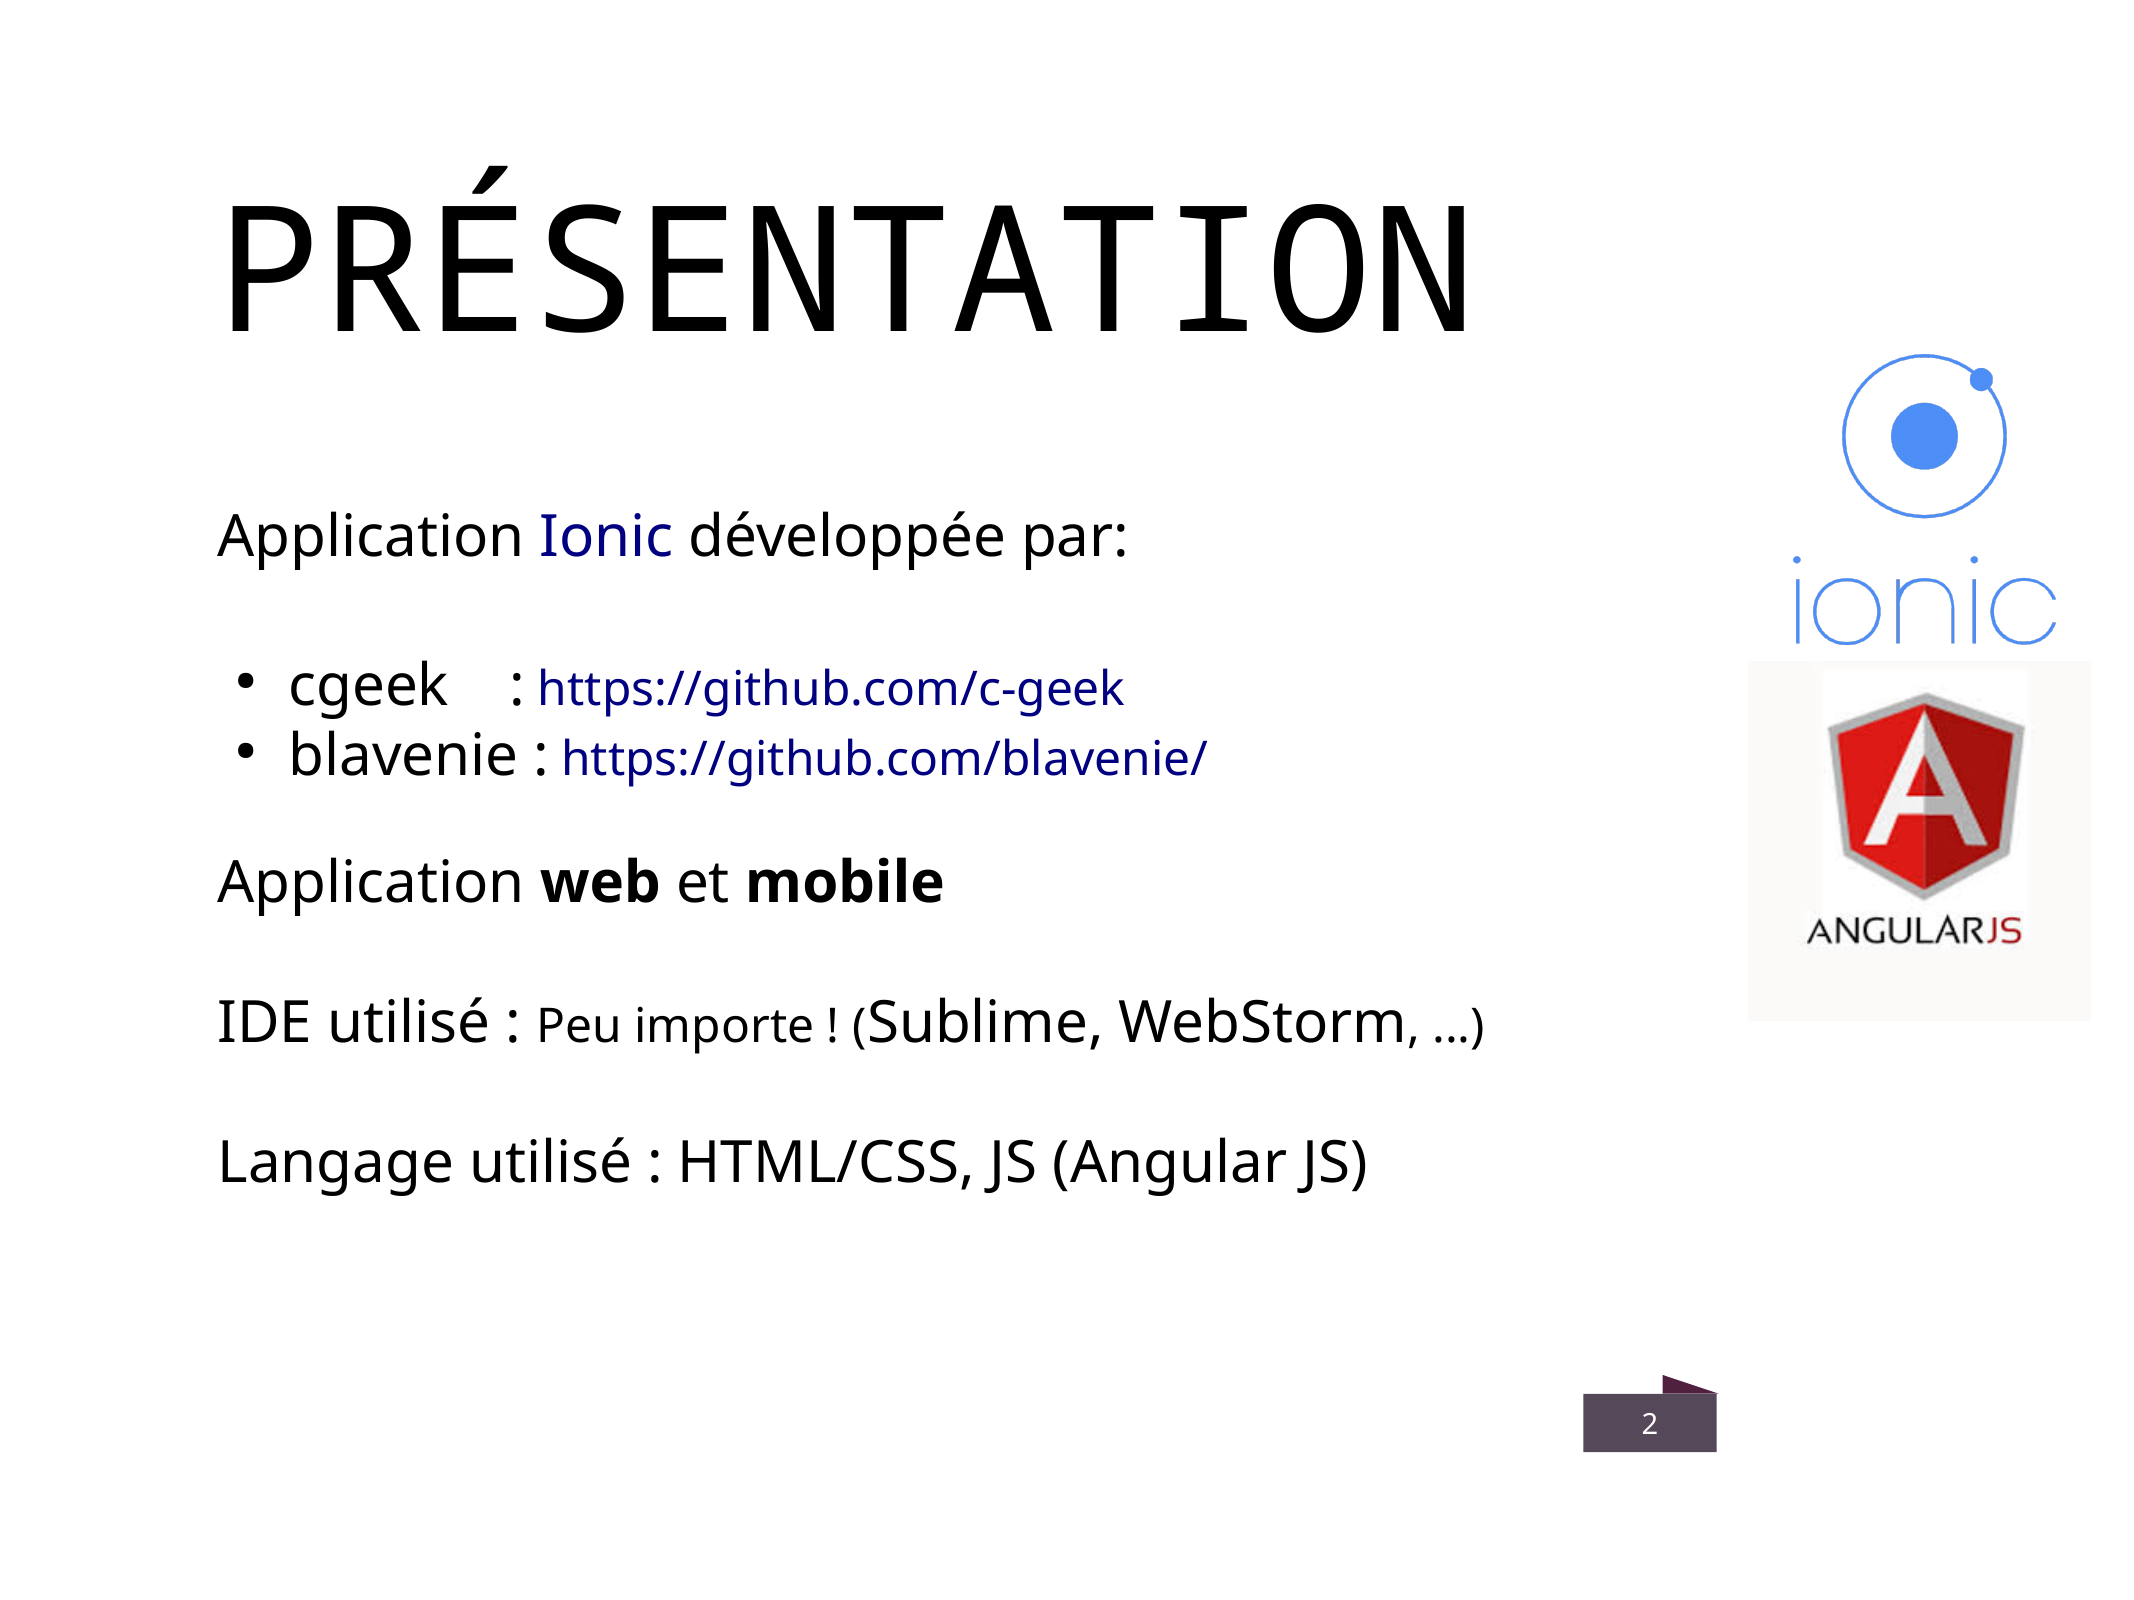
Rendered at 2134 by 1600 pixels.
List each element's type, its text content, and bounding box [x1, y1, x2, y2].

picture [1793, 354, 2056, 645]
title Présentation [208, 120, 1925, 403]
list 2 [1583, 1393, 1717, 1453]
list Application Ionic développée par: cgeek : https://github.com/c-geek blavenie : https://github.com/blavenie/ Application web et mobile IDE utilisé : Peu importe ! (Sublime, WebStorm, ...) Langage utilisé : HTML/CSS, JS (Angular JS) [209, 489, 1924, 1288]
picture [1748, 661, 2091, 1021]
